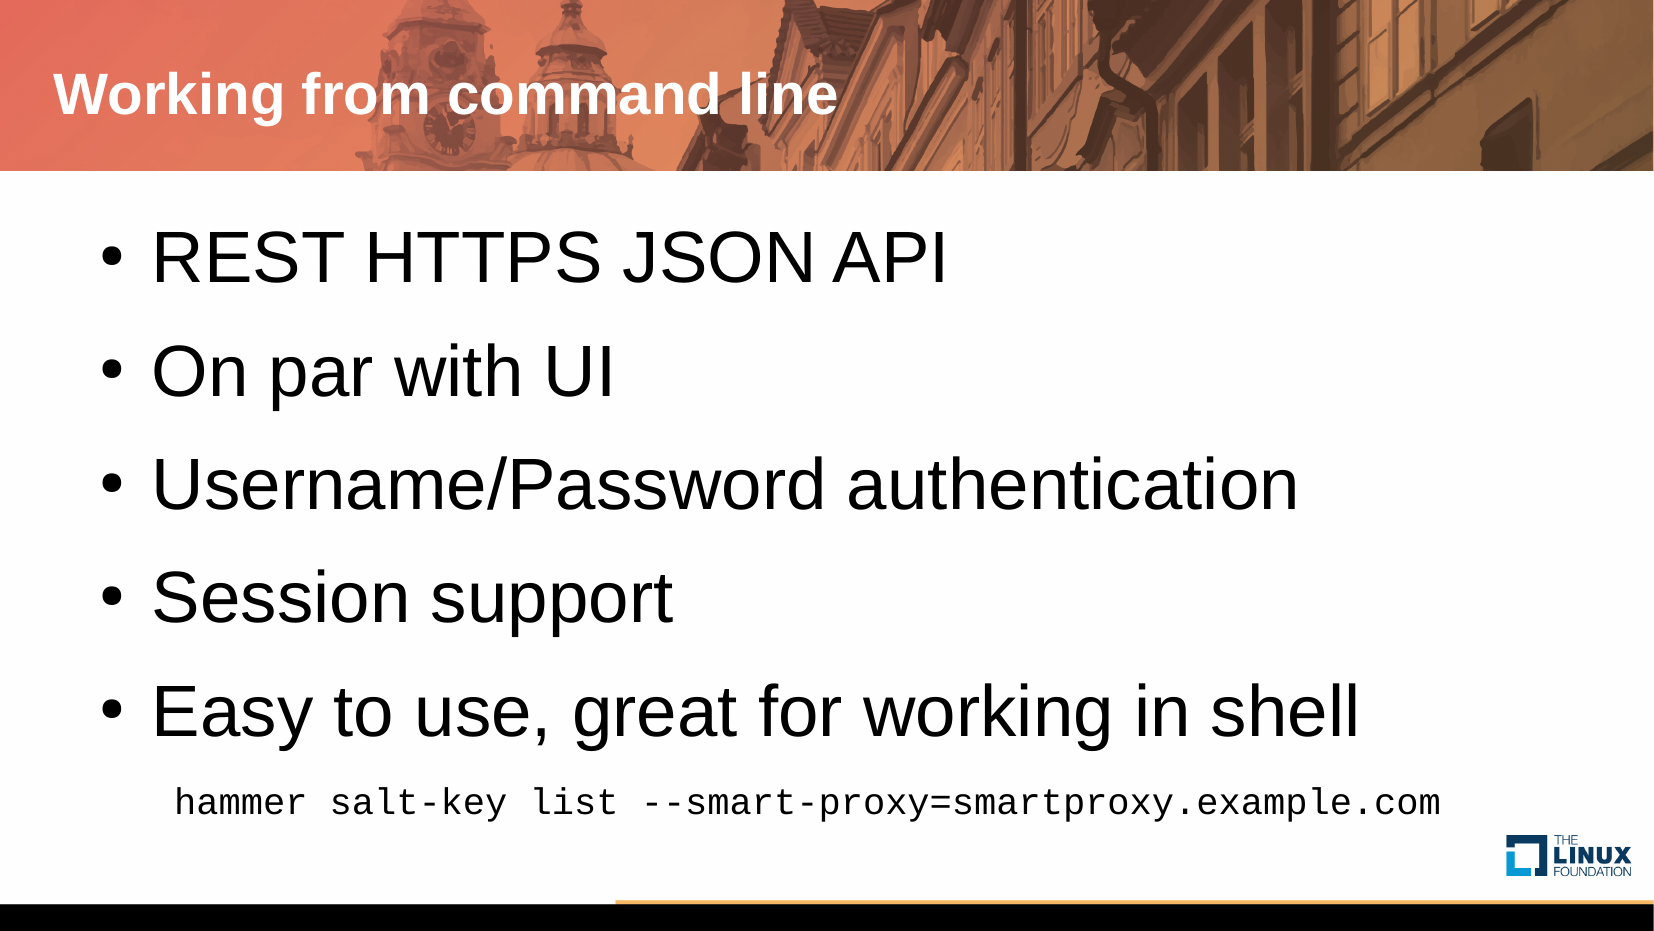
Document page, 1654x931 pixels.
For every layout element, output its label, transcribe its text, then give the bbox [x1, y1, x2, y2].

list REST HTTPS JSON API On par with UI Username/Password authentication Session support Easy to use, great for working in shell hammer salt-key list --smart-proxy=smartproxy.example.com [81, 217, 1571, 831]
picture [0, 0, 1654, 931]
title Working from command line [53, 21, 1571, 167]
